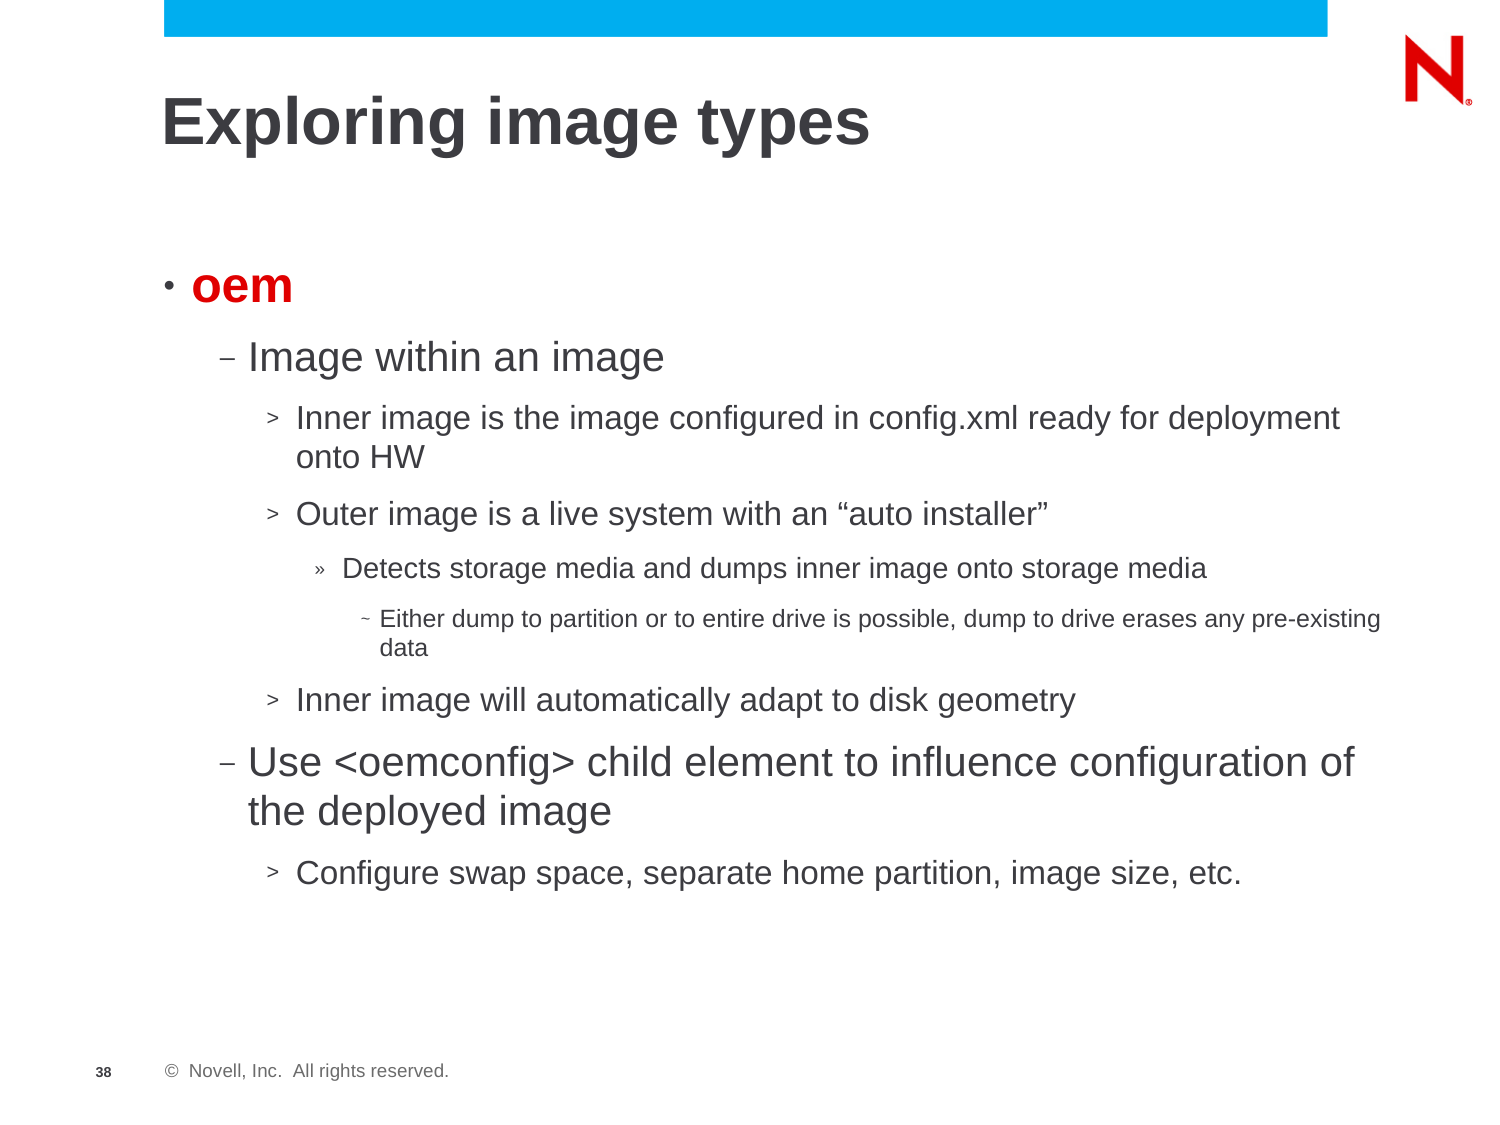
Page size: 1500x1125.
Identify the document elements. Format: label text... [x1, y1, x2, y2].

picture [1403, 32, 1473, 107]
list oem Image within an image Inner image is the image configured in config.xml ready for deployment onto HW Outer image is a live system with an “auto installer” Detects storage media and dumps inner image onto storage media Either dump to partition or to entire drive is possible, dump to drive erases any pre-existing data Inner image will automatically adapt to disk geometry Use <oemconfig> child element to influence configuration of the deployed image Configure swap space, separate home partition, image size, etc. [163, 254, 1404, 986]
title Exploring image types [161, 41, 1383, 205]
